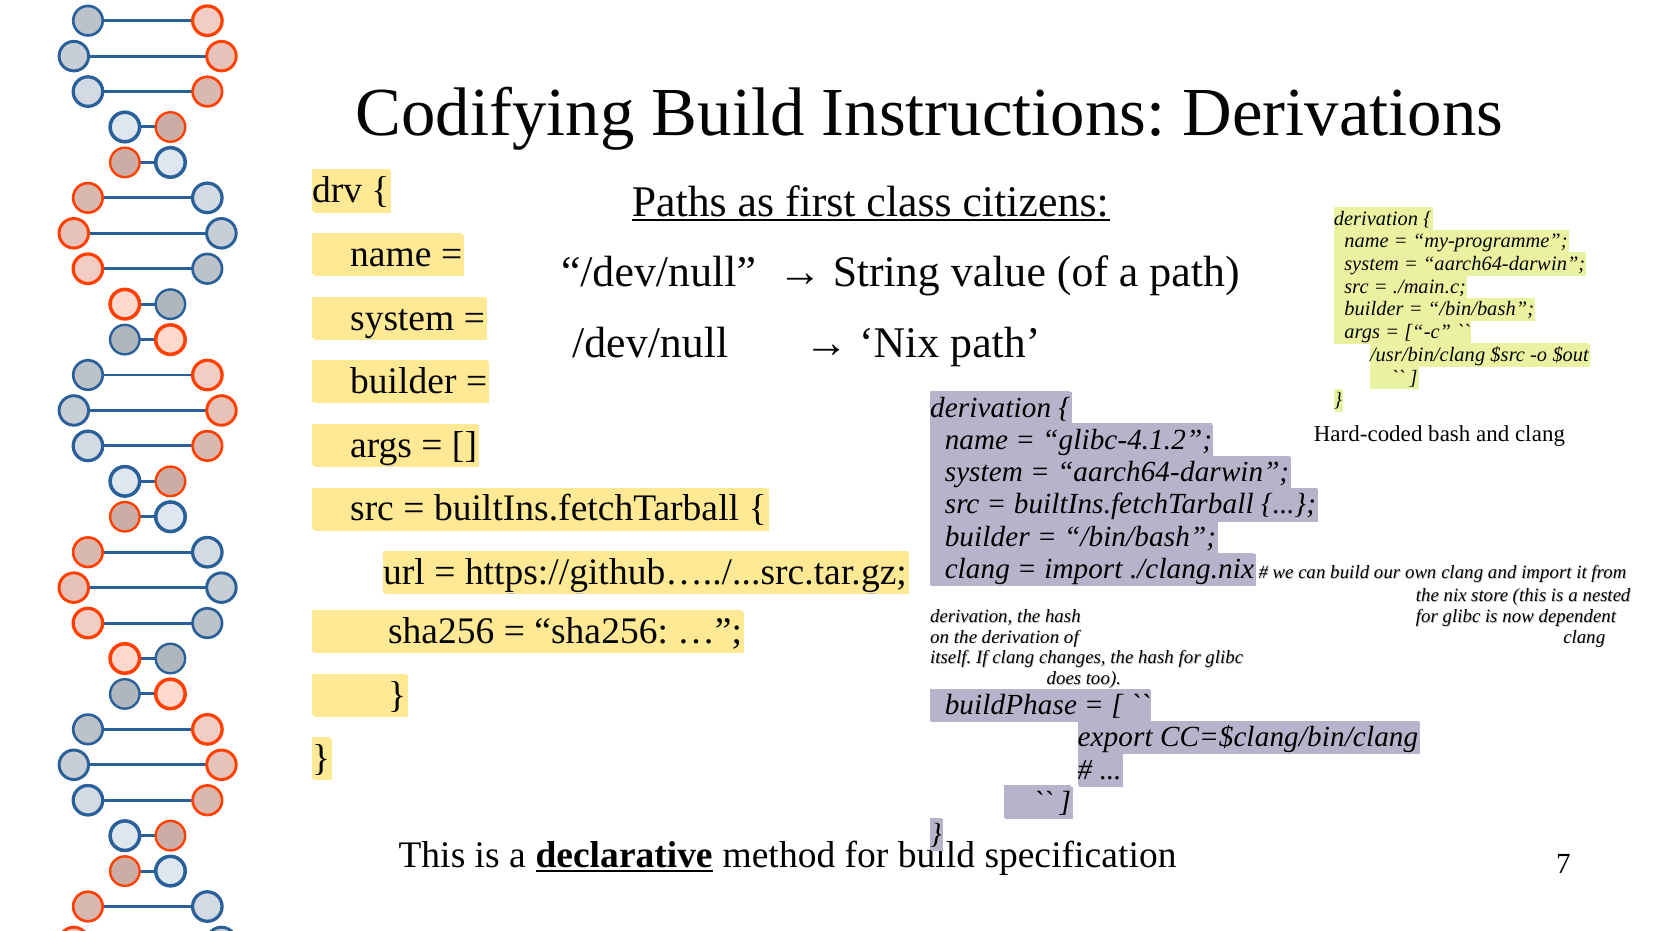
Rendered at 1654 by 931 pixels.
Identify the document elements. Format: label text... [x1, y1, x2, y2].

list Paths as first class citizens: “/dev/null” → String value (of a path) /dev/null → ‘Nix path’ [945, 177, 1376, 383]
text_box derivation { name = “glibc-4.1.2”; system = “aarch64-darwin”; src = builtIns.fetchTarball {...}; builder = “/bin/bash”; clang = import ./clang.nix # we can build our own clang and import it from the nix store (this is a nested derivation, the hash for glibc is now dependent on the derivation of clang itself. If clang changes, the hash for glibc does too). buildPhase = [ `` export CC=$clang/bin/clang # ... `` ] } [915, 383, 1654, 798]
list derivation { name = “my-programme”; system = “aarch64-darwin”; src = ./main.c; builder = “/bin/bash”; args = [“-c” `` /usr/bin/clang $src -o $out `` ] } [1299, 206, 1625, 383]
title Codifying Build Instructions: Derivations [265, 35, 1595, 189]
list drv { name = system = builder = args = [] src = builtIns.fetchTarball { url = https://github…../...src.tar.gz; sha256 = “sha256: …”; } } [241, 169, 945, 798]
text_box This is a declarative method for build specification [383, 826, 1241, 916]
